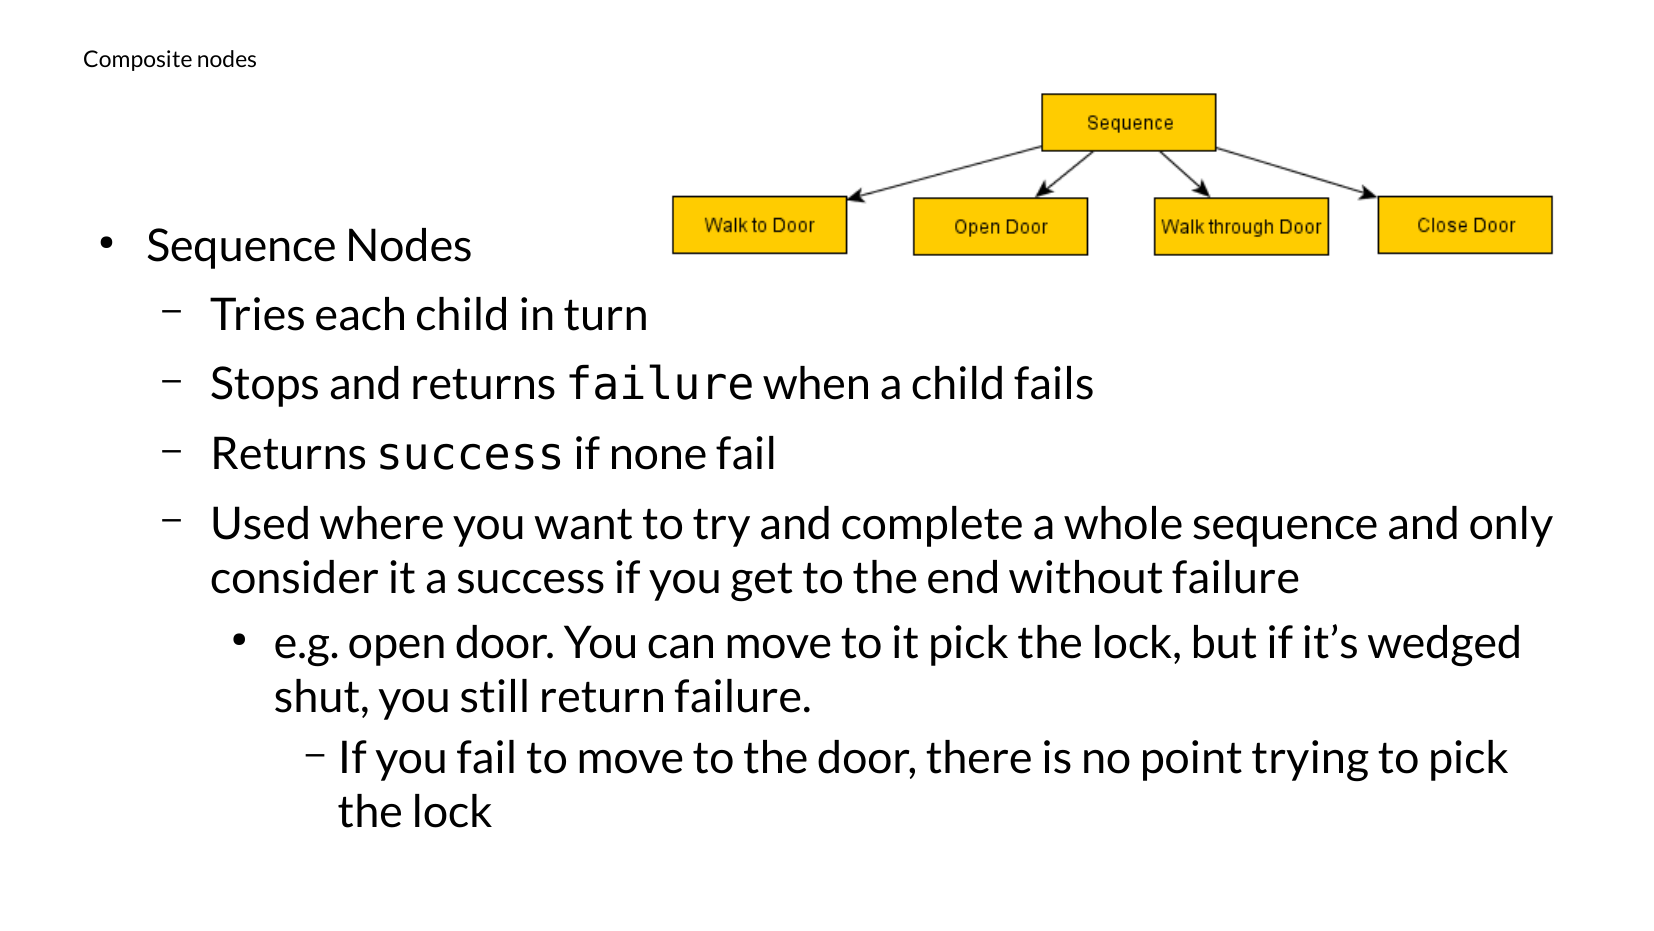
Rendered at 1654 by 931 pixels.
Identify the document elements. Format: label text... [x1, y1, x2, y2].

list Sequence Nodes Tries each child in turn Stops and returns failure when a child fails Returns success if none fail Used where you want to try and complete a whole sequence and only consider it a success if you get to the end without failure e.g. open door. You can move to it pick the lock, but if it’s wedged shut, you still return failure. If you fail to move to the door, there is no point trying to pick the lock [82, 217, 1571, 839]
title Composite nodes [83, 0, 1571, 119]
picture [649, 70, 1575, 278]
